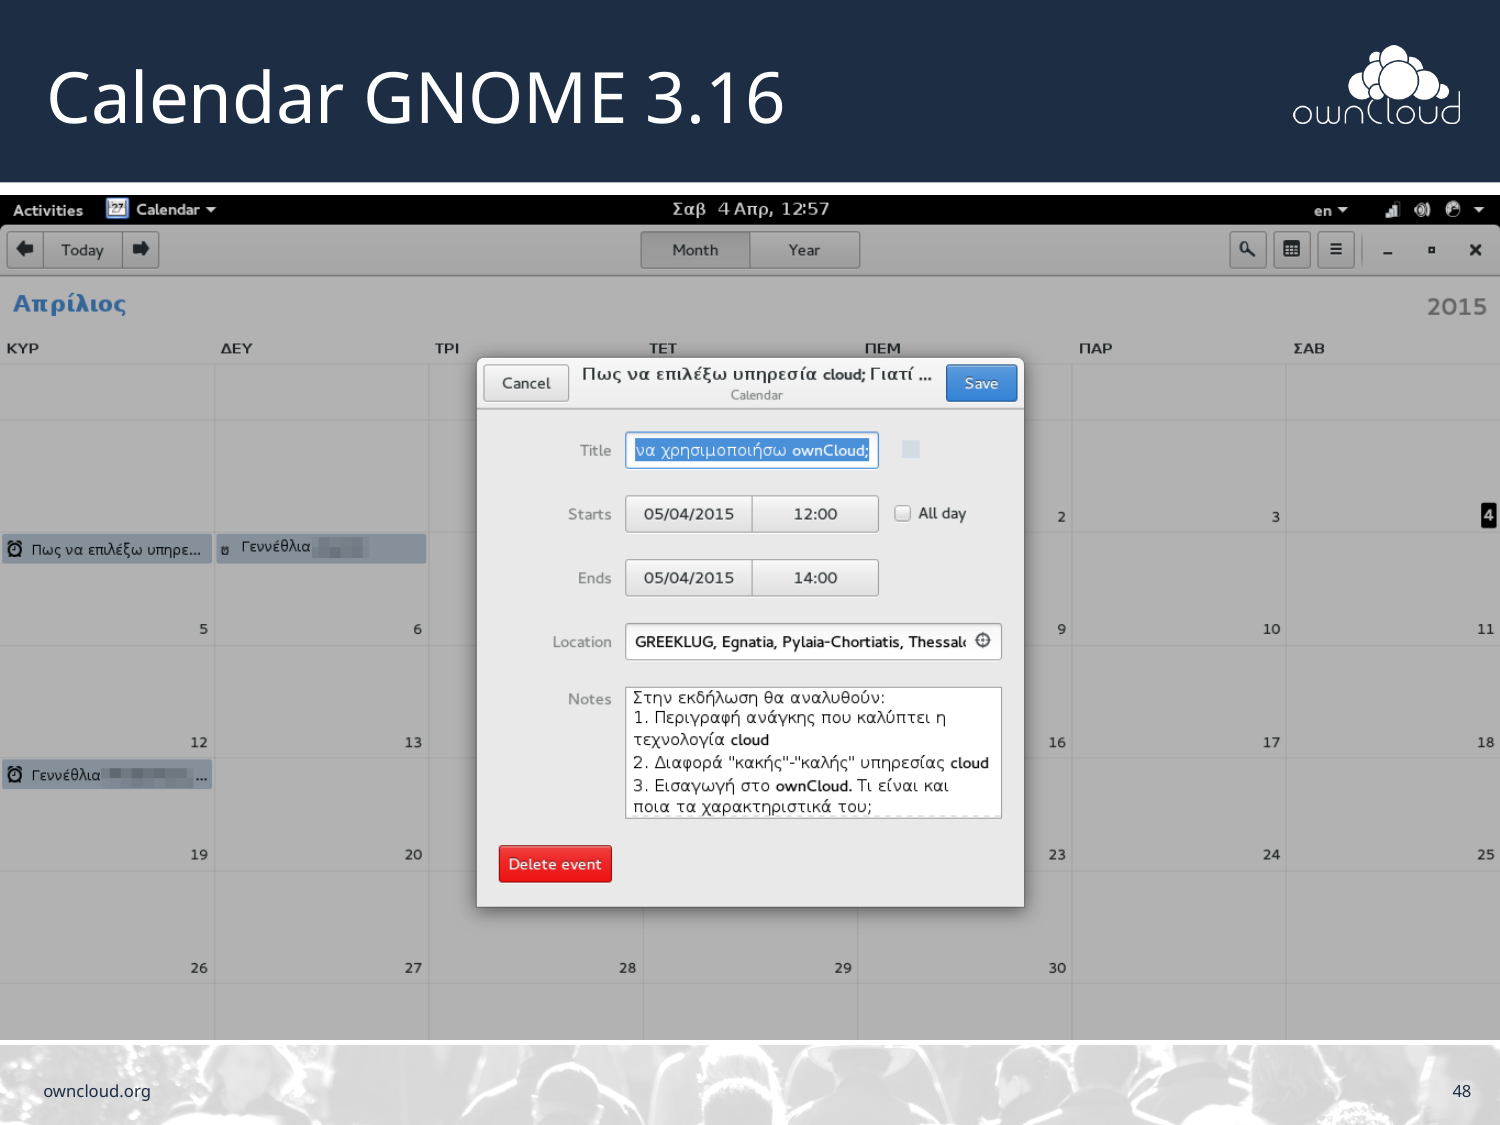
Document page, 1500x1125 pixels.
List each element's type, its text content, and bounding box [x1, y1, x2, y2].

title Calendar GNOME 3.16 [46, 5, 1258, 187]
picture [0, 1045, 1500, 1125]
picture [0, 195, 1500, 1040]
picture [1293, 45, 1460, 124]
